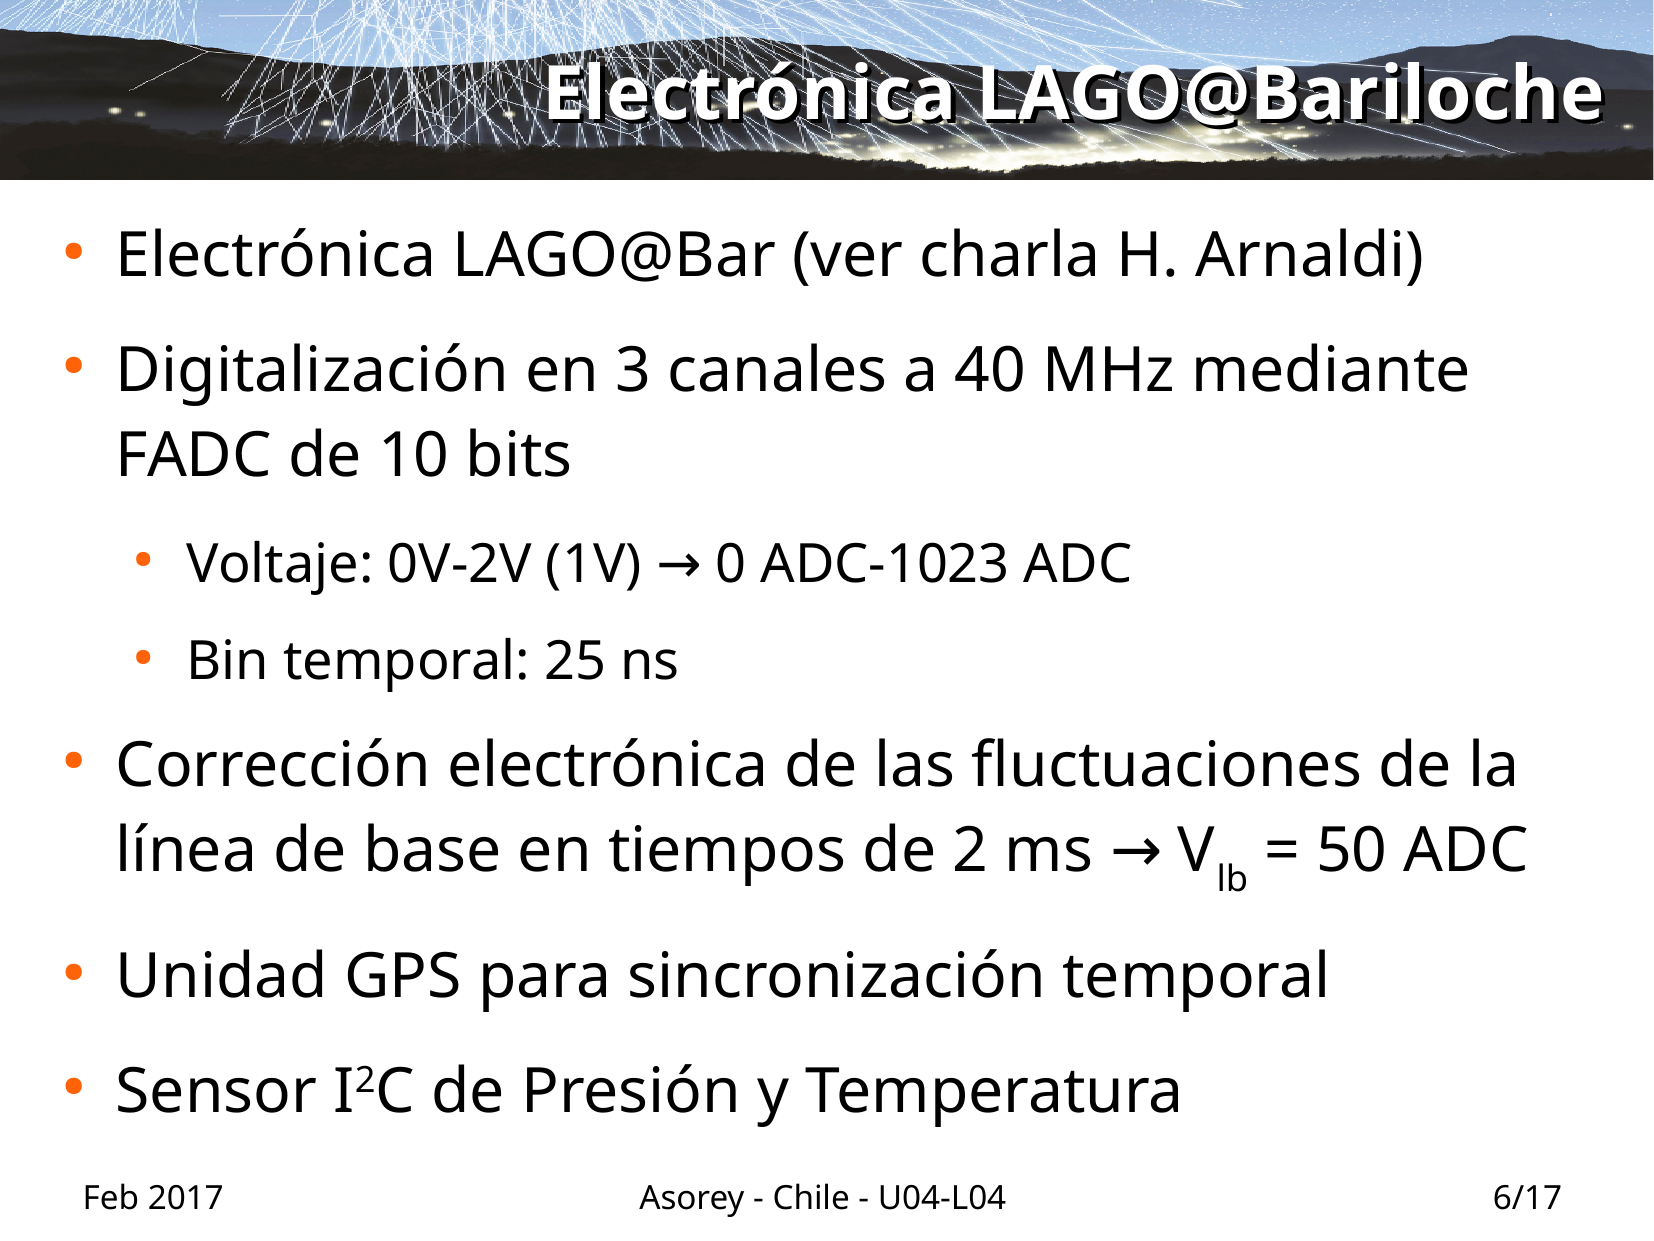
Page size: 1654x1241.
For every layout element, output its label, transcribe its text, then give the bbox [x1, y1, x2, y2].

picture [0, 0, 1654, 180]
title Electrónica LAGO@Bariloche [45, 15, 1606, 166]
list Electrónica LAGO@Bar (ver charla H. Arnaldi) Digitalización en 3 canales a 40 MHz mediante FADC de 10 bits Voltaje: 0V-2V (1V) → 0 ADC-1023 ADC Bin temporal: 25 ns Corrección electrónica de las fluctuaciones de la línea de base en tiempos de 2 ms → Vlb = 50 ADC Unidad GPS para sincronización temporal Sensor I2C de Presión y Temperatura [45, 210, 1606, 1156]
